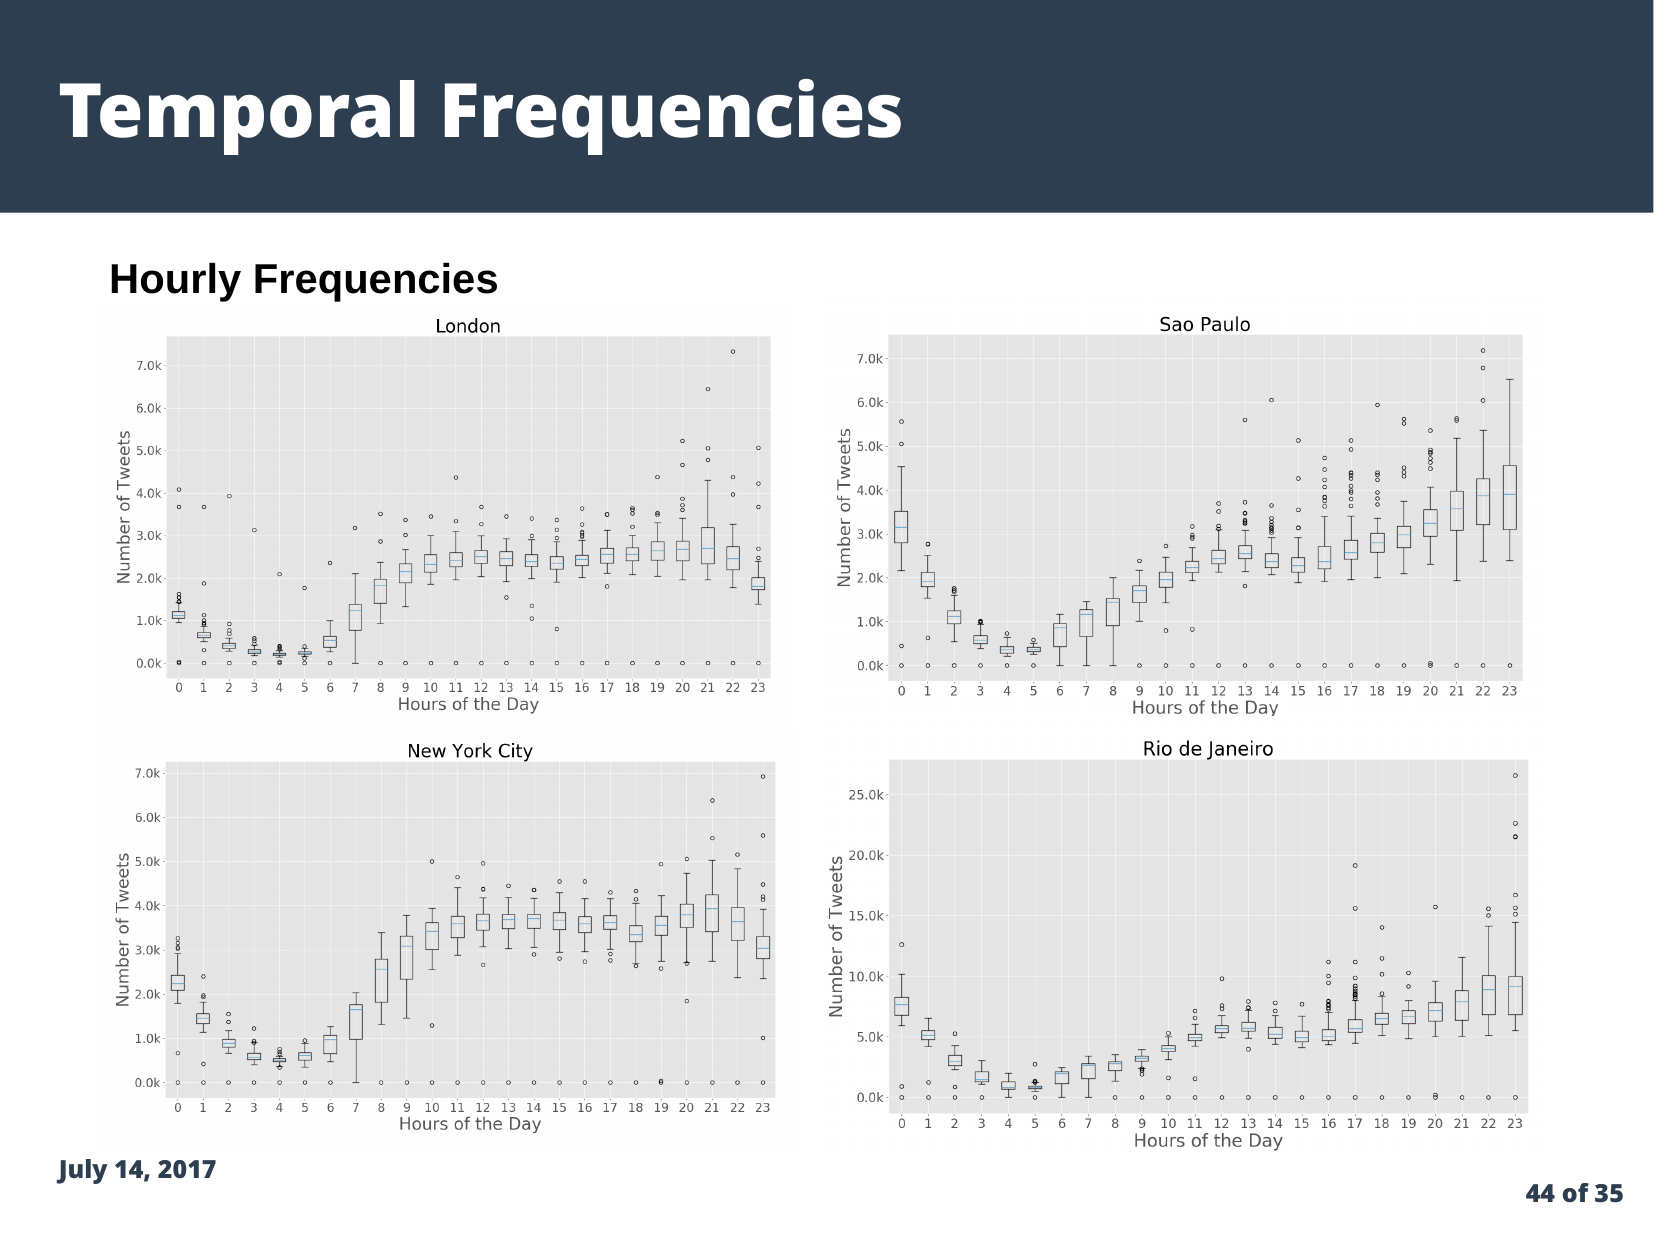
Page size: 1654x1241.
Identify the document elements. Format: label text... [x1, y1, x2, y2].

picture [814, 295, 1554, 1167]
picture [94, 299, 800, 1152]
title Temporal Frequencies [59, 29, 1595, 187]
text_box Hourly Frequencies [59, 248, 532, 319]
